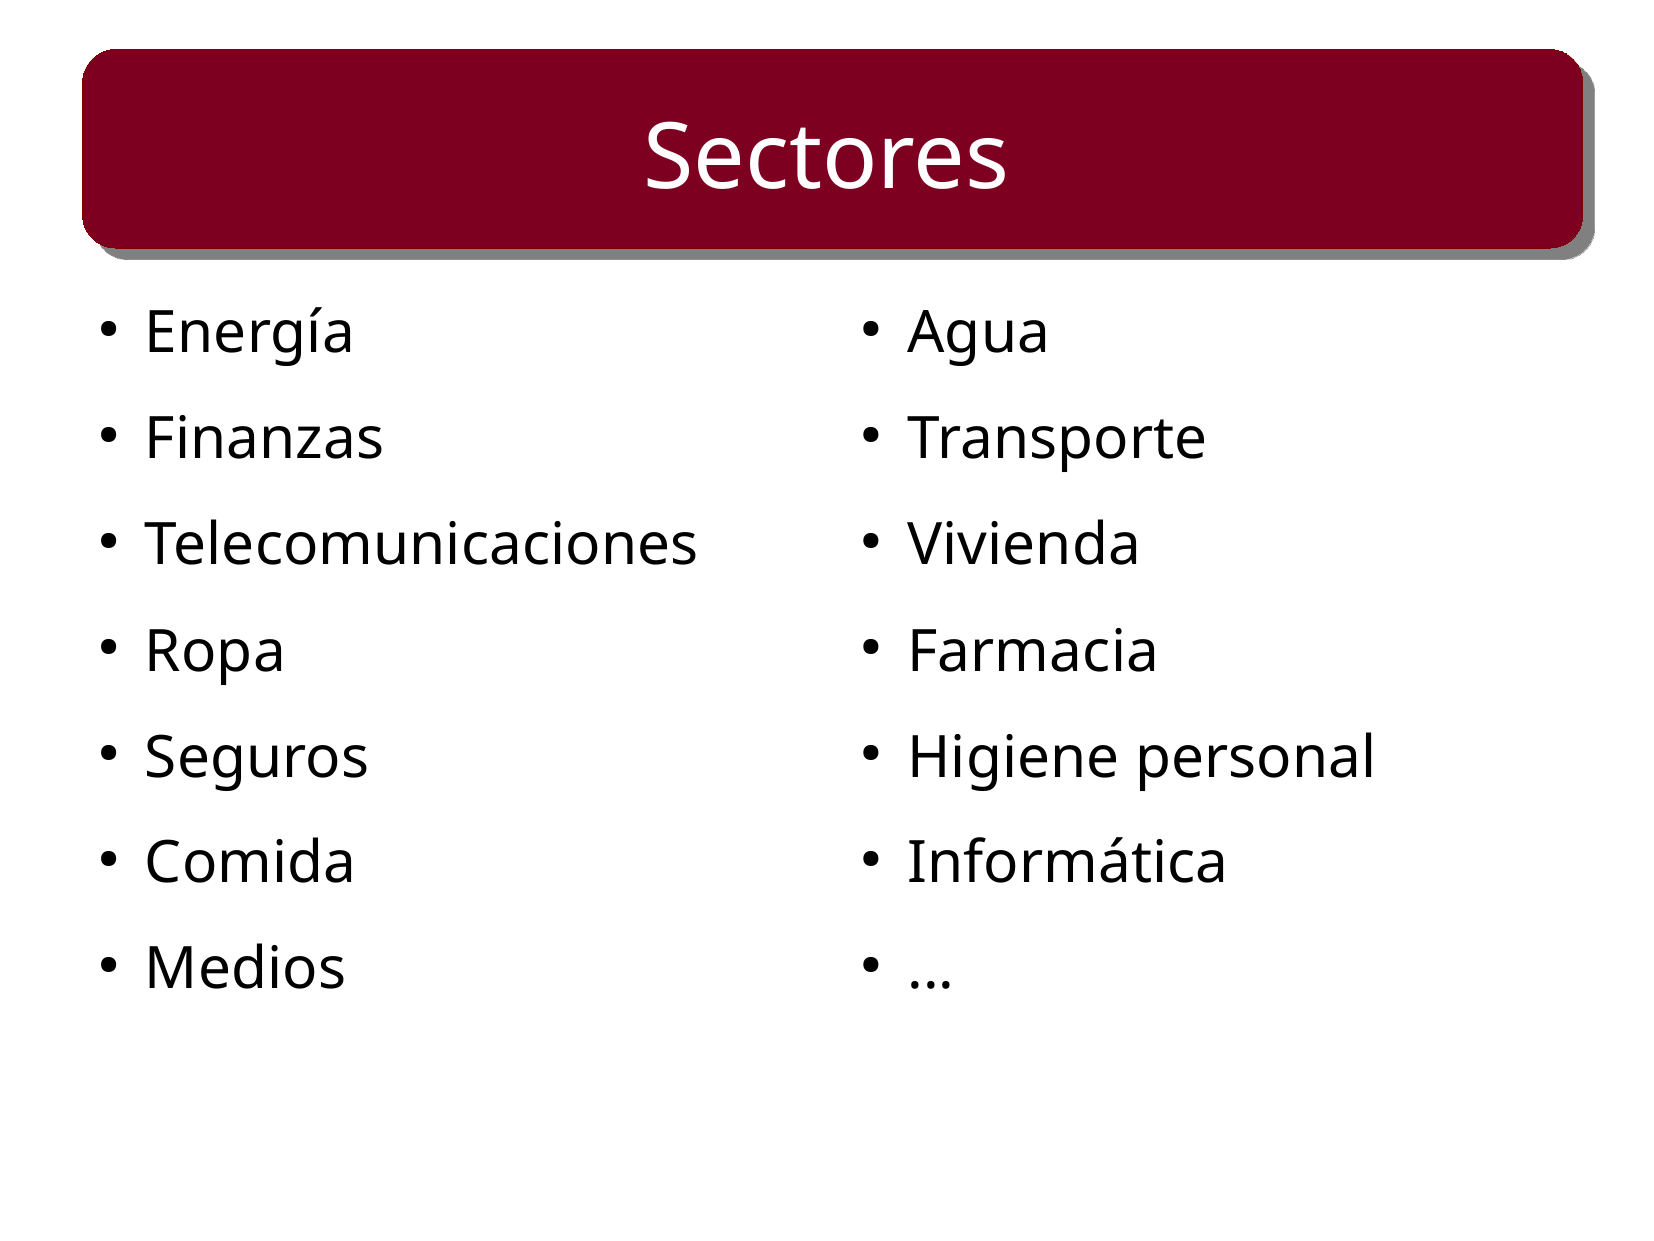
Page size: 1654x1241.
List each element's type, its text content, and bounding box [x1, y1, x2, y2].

title Sectores [82, 49, 1571, 257]
list Agua Transporte Vivienda Farmacia Higiene personal Informática ... [845, 290, 1572, 1010]
list Energía Finanzas Telecomunicaciones Ropa Seguros Comida Medios [82, 290, 809, 1010]
